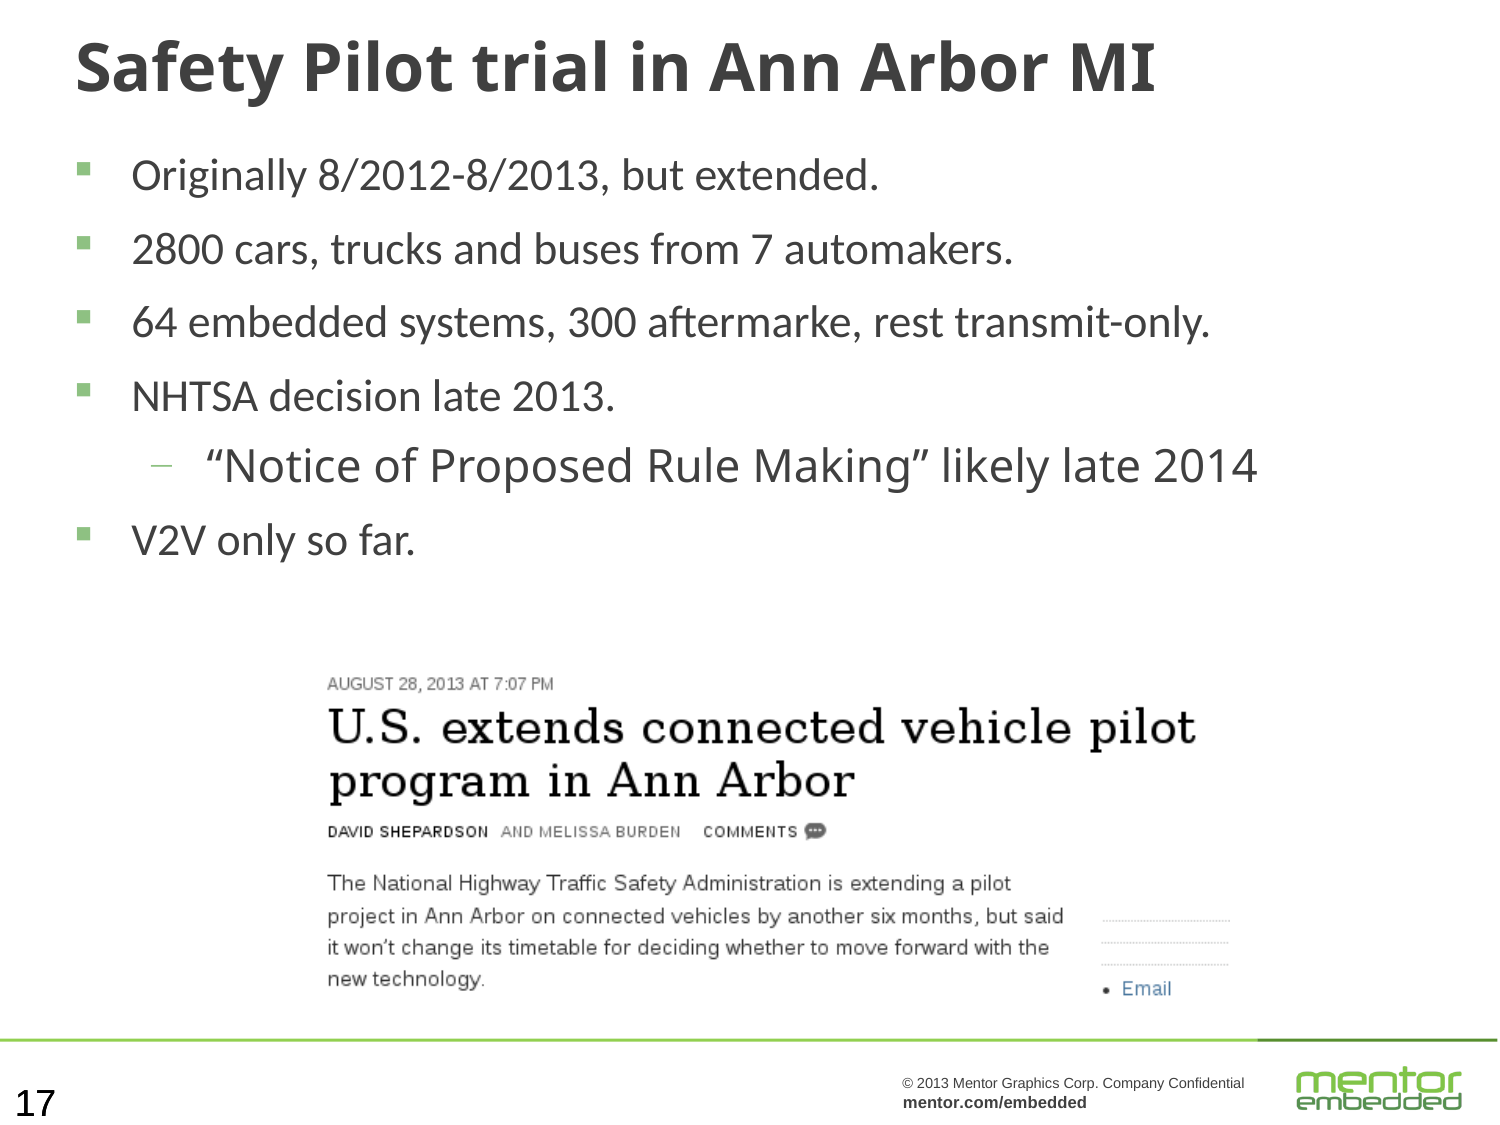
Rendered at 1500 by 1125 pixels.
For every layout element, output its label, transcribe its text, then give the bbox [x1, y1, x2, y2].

picture [1292, 1062, 1464, 1114]
title Safety Pilot trial in Ann Arbor MI [0, 0, 1500, 113]
list Originally 8/2012-8/2013, but extended. 2800 cars, trucks and buses from 7 automakers. 64 embedded systems, 300 aftermarke, rest transmit-only. NHTSA decision late 2013. “Notice of Proposed Rule Making” likely late 2014 V2V only so far. [0, 137, 1500, 1025]
picture [312, 662, 1230, 1005]
